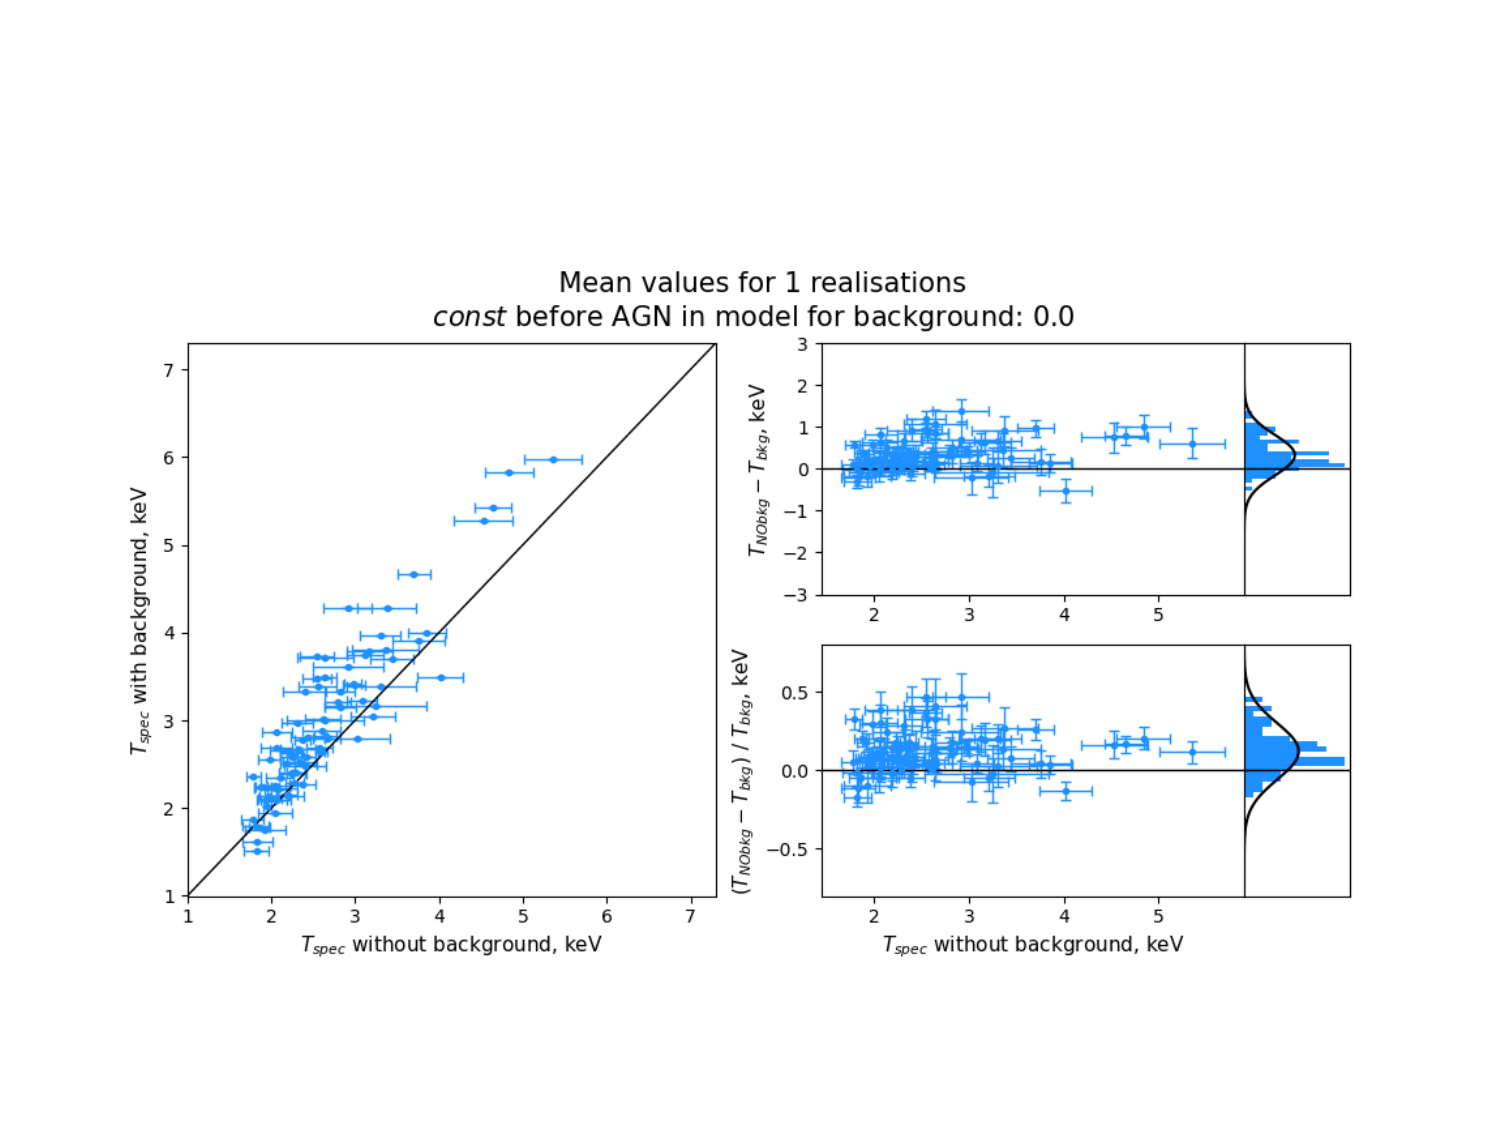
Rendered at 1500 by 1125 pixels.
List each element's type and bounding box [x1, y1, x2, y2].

picture [0, 257, 1500, 976]
